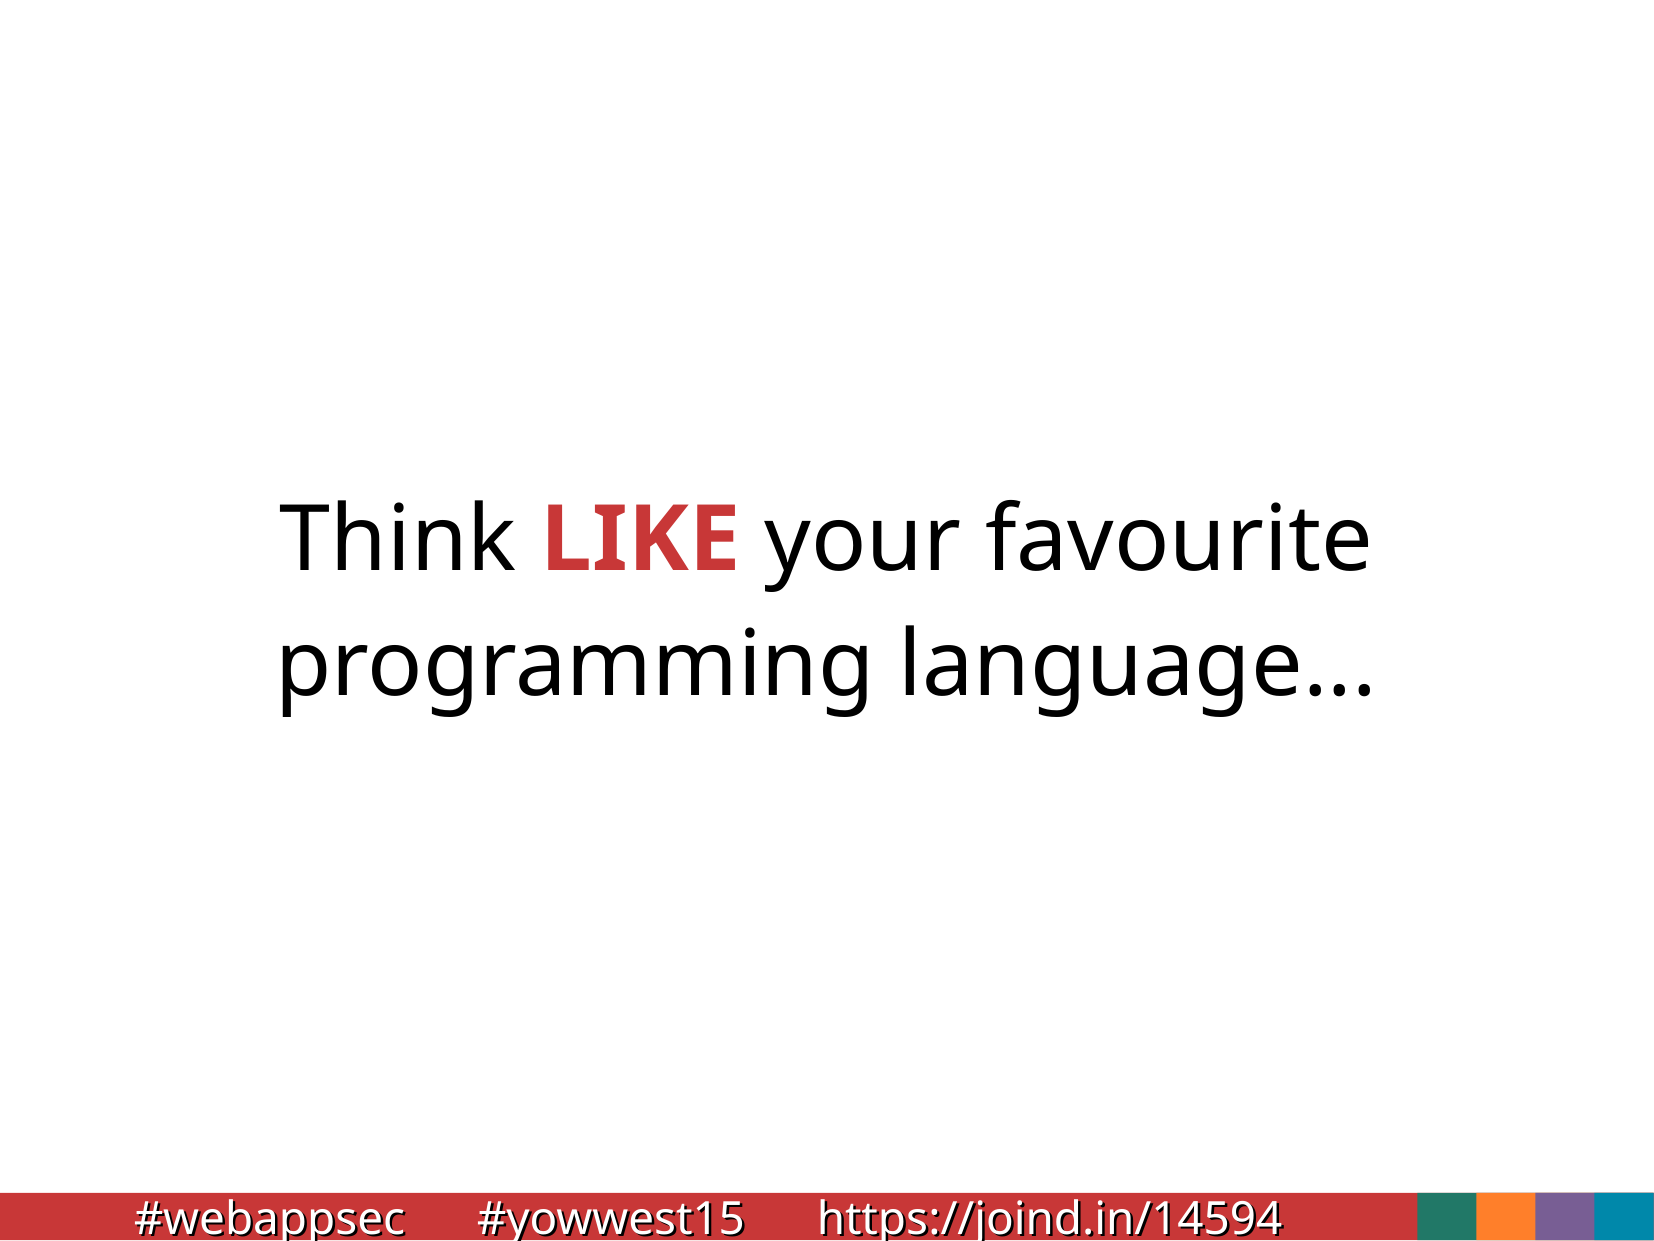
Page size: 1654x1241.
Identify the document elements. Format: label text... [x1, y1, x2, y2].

title Think LIKE your favourite programming language... [82, 36, 1571, 1158]
